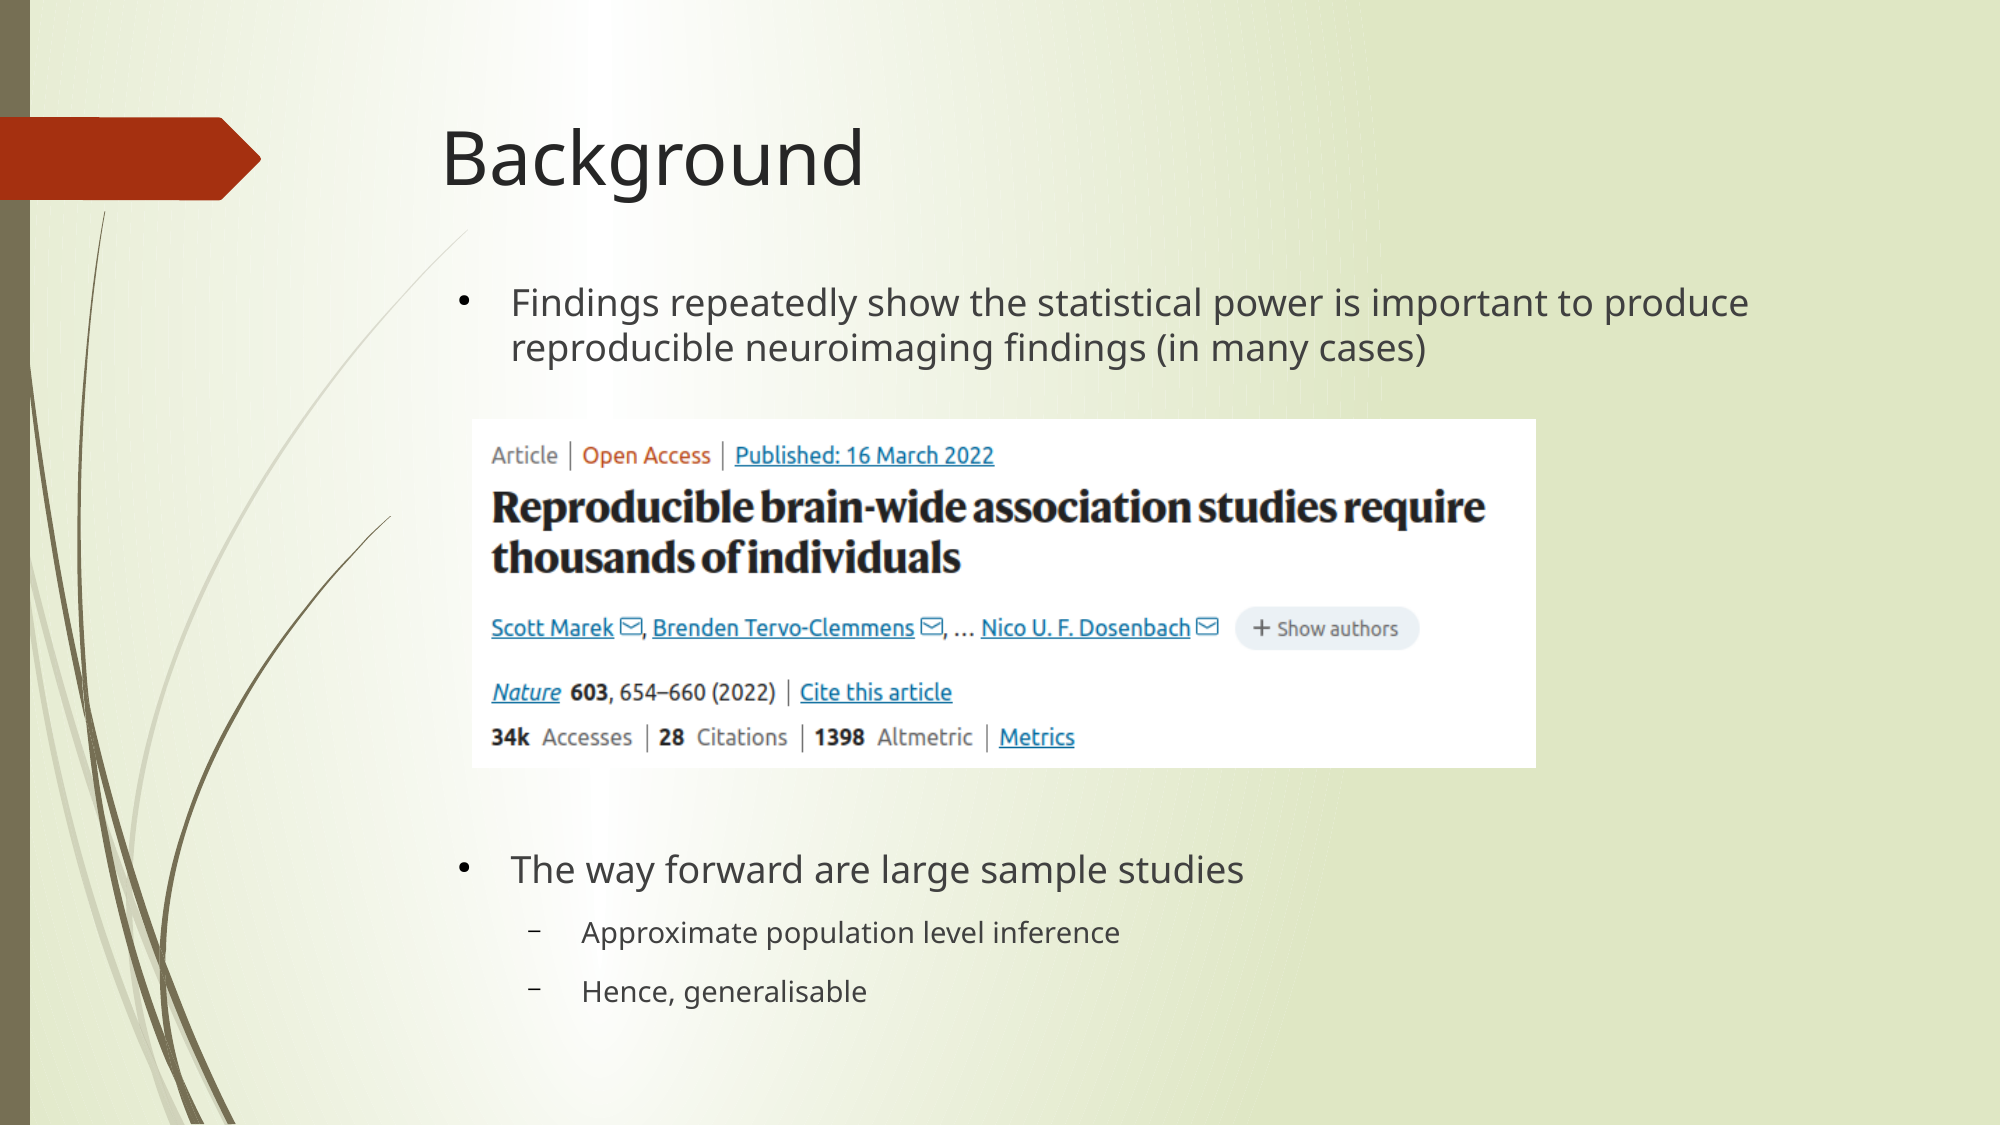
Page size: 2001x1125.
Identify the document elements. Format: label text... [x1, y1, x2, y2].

title Background [425, 102, 1888, 313]
list Findings repeatedly show the statistical power is important to produce reproducible neuroimaging findings (in many cases) The way forward are large sample studies Approximate population level inference Hence, generalisable [424, 271, 1843, 997]
picture [472, 419, 1536, 768]
